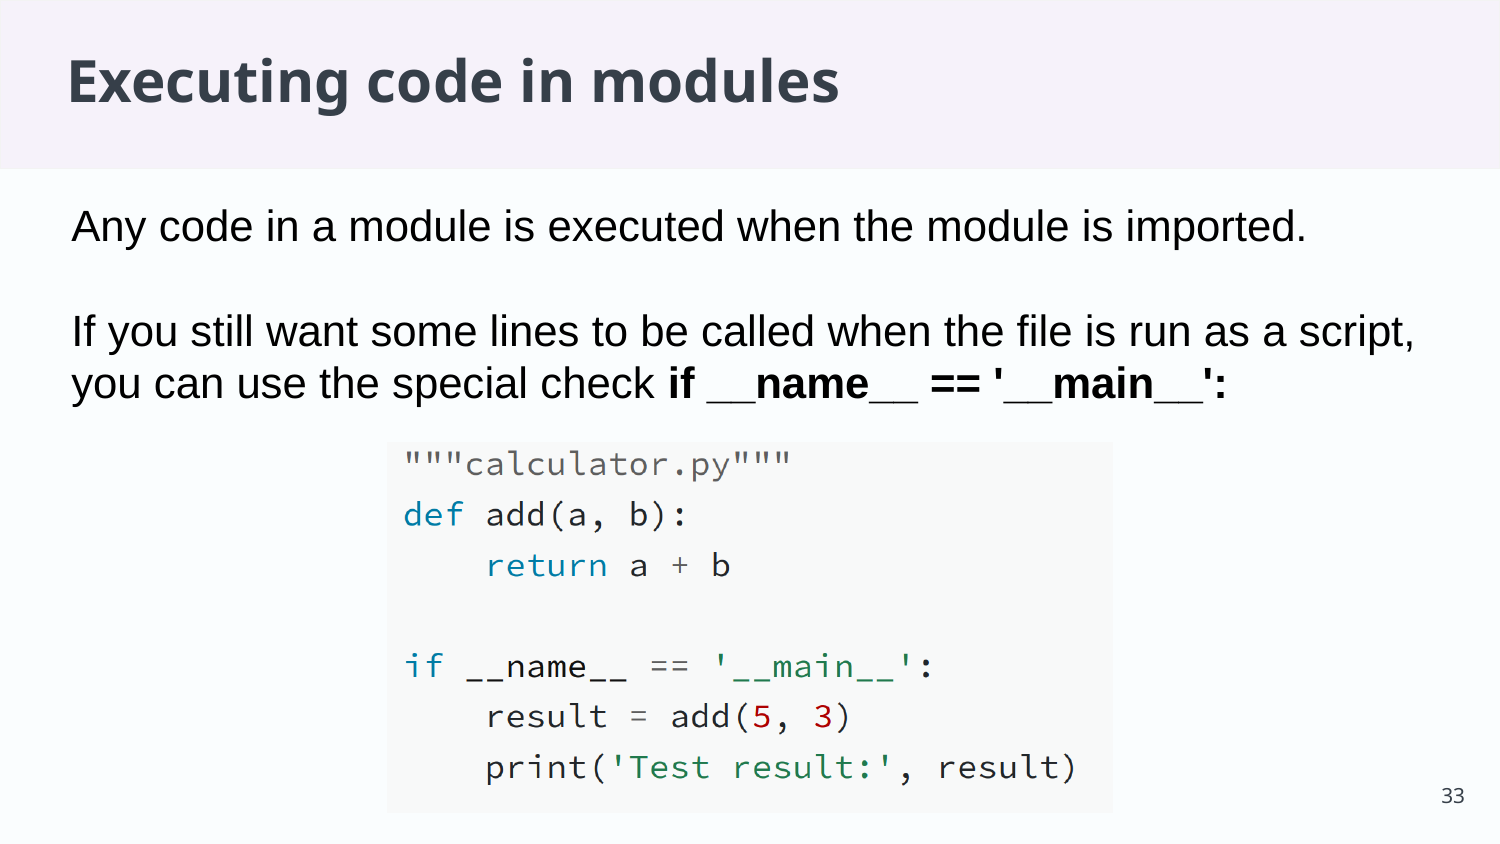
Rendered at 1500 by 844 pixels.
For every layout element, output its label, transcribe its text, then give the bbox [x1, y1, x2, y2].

title Executing code in modules [51, 28, 1390, 141]
text_box Any code in a module is executed when the module is imported. If you still want some lines to be called when the file is run as a script, you can use the special check if __name__ == '__main__': [56, 182, 1451, 581]
slide_number <number> [1389, 764, 1480, 830]
picture [387, 442, 1113, 813]
